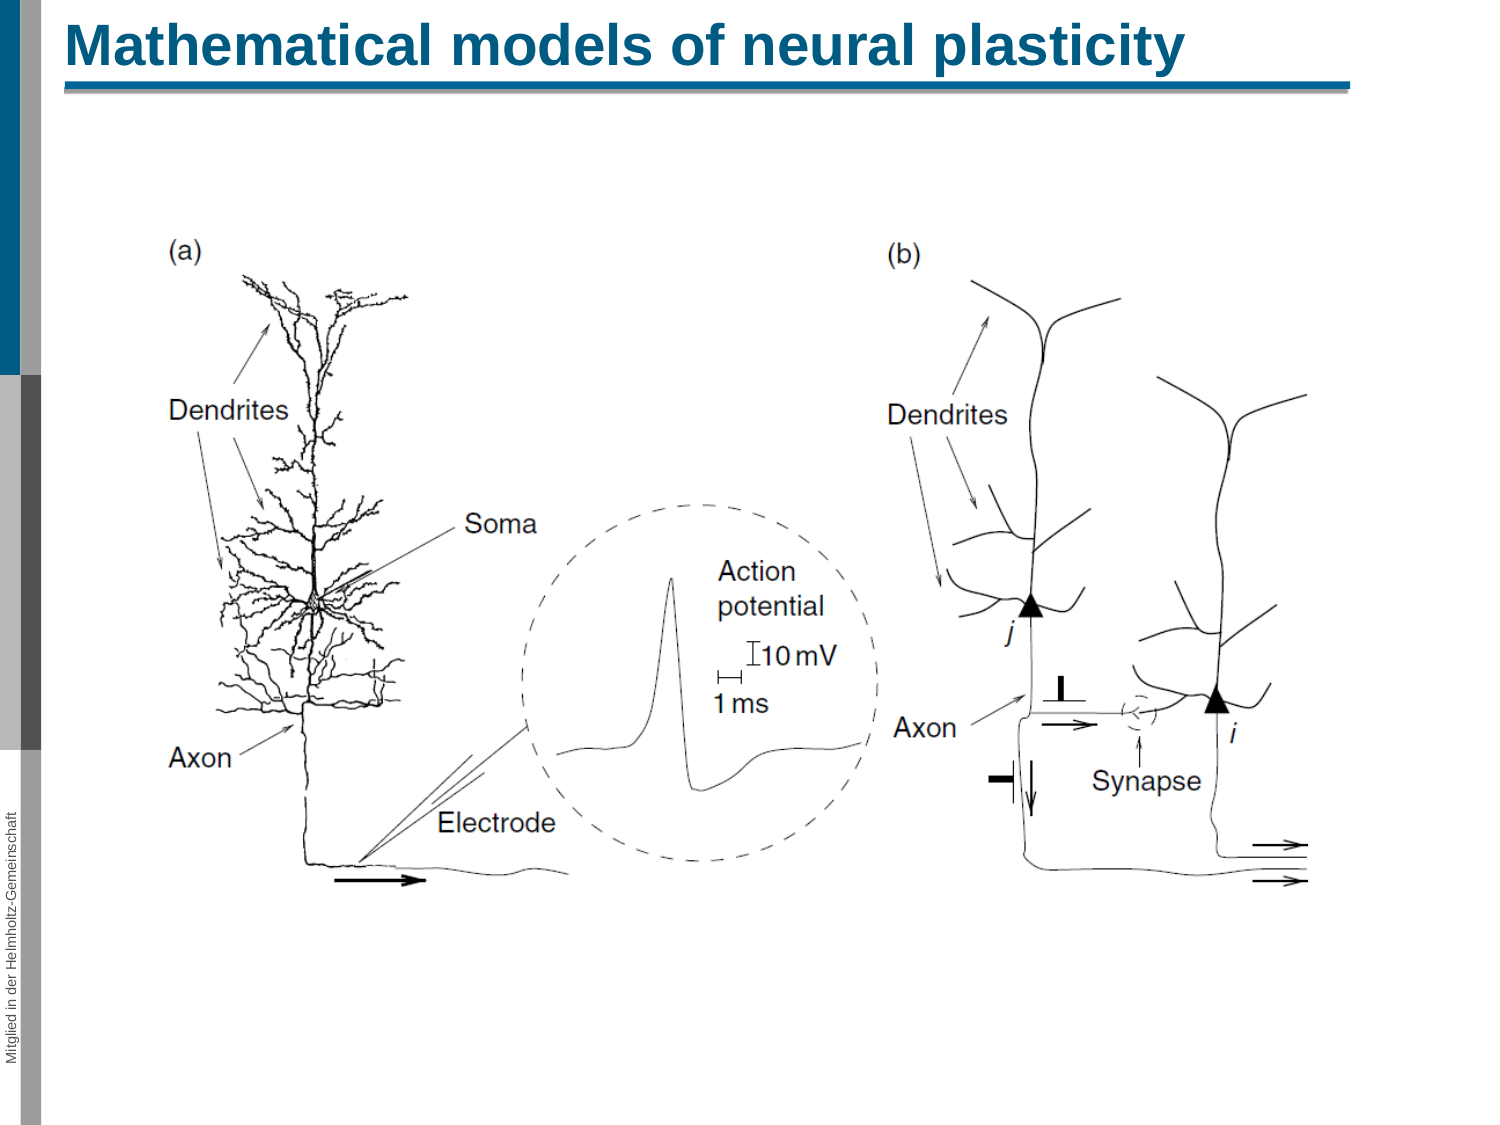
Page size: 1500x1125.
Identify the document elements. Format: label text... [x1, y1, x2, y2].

text_box Mathematical models of neural plasticity [64, 7, 1440, 102]
picture [60, 224, 1351, 924]
